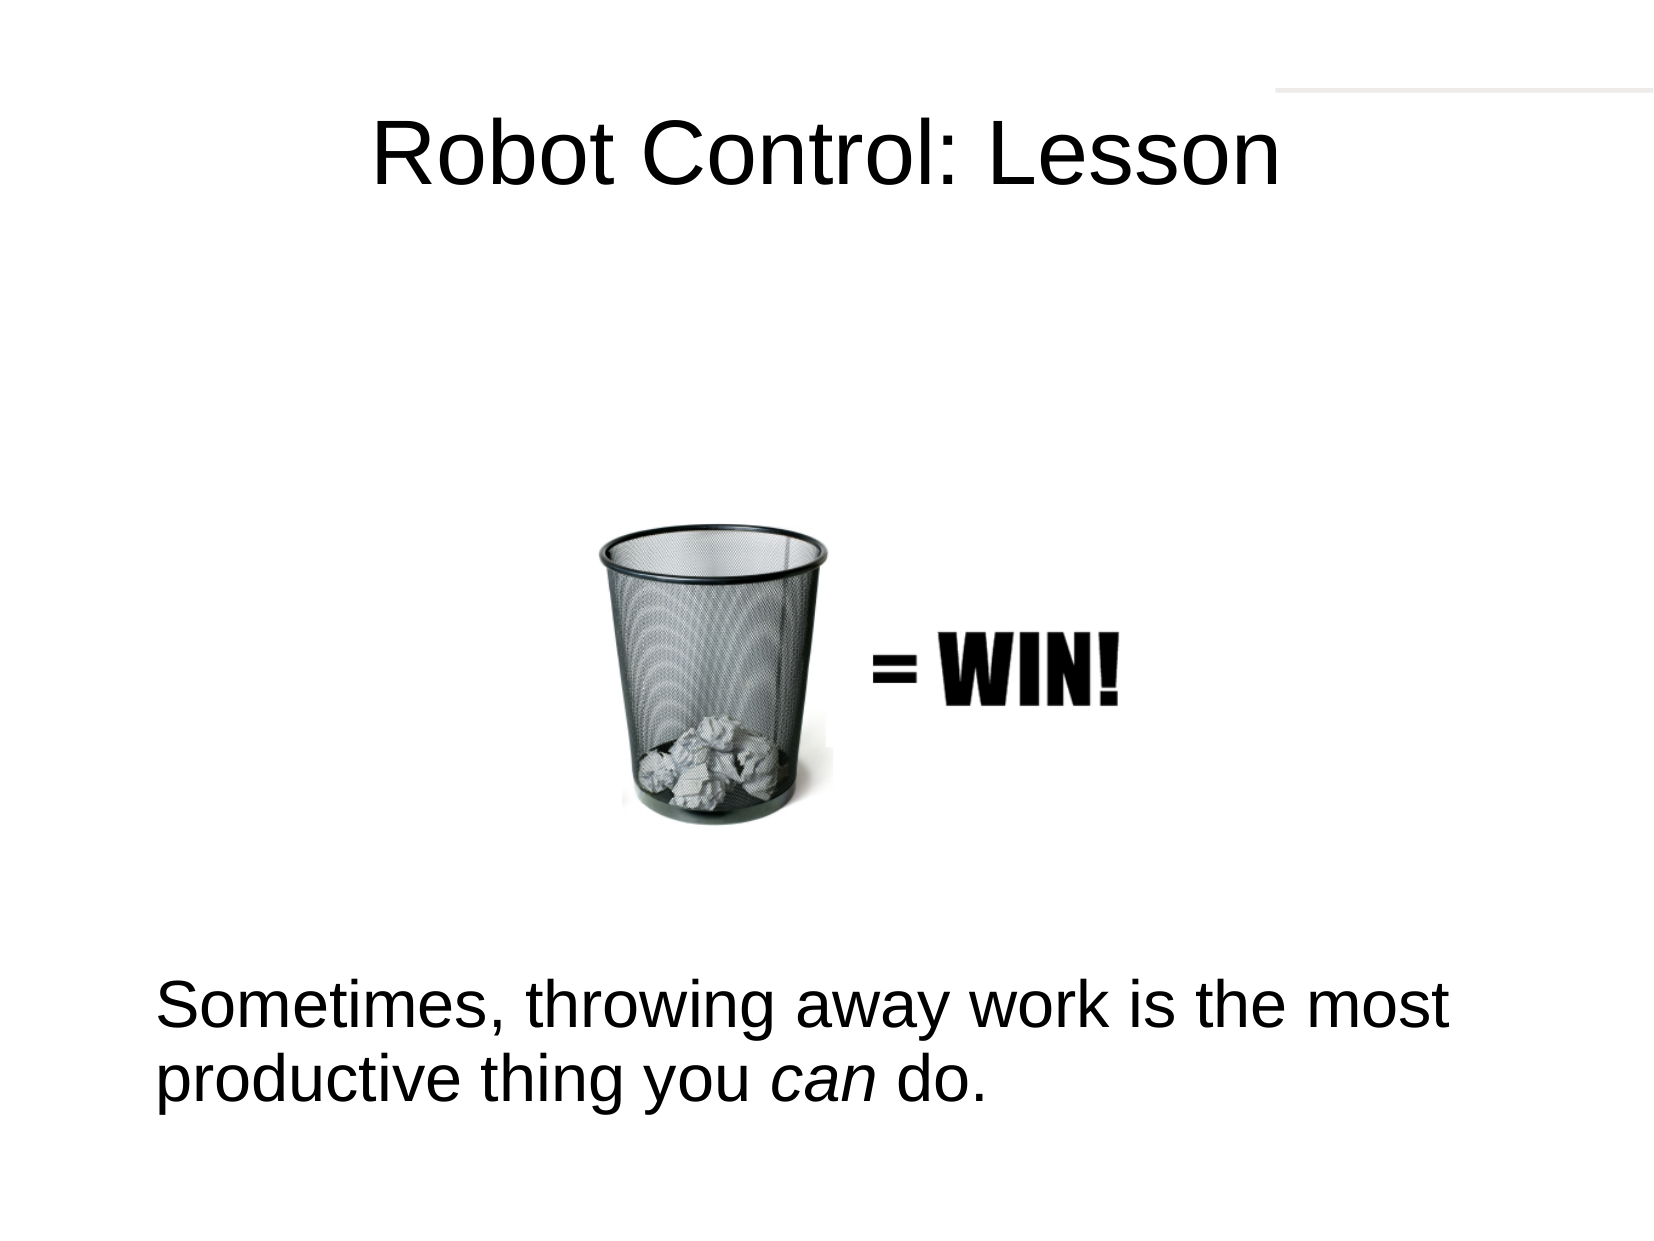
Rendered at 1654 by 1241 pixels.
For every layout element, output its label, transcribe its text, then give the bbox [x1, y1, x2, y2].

title Robot Control: Lesson [82, 49, 1571, 257]
picture [546, 88, 1654, 1241]
list Sometimes, throwing away work is the most productive thing you can do. [84, 966, 1570, 1166]
